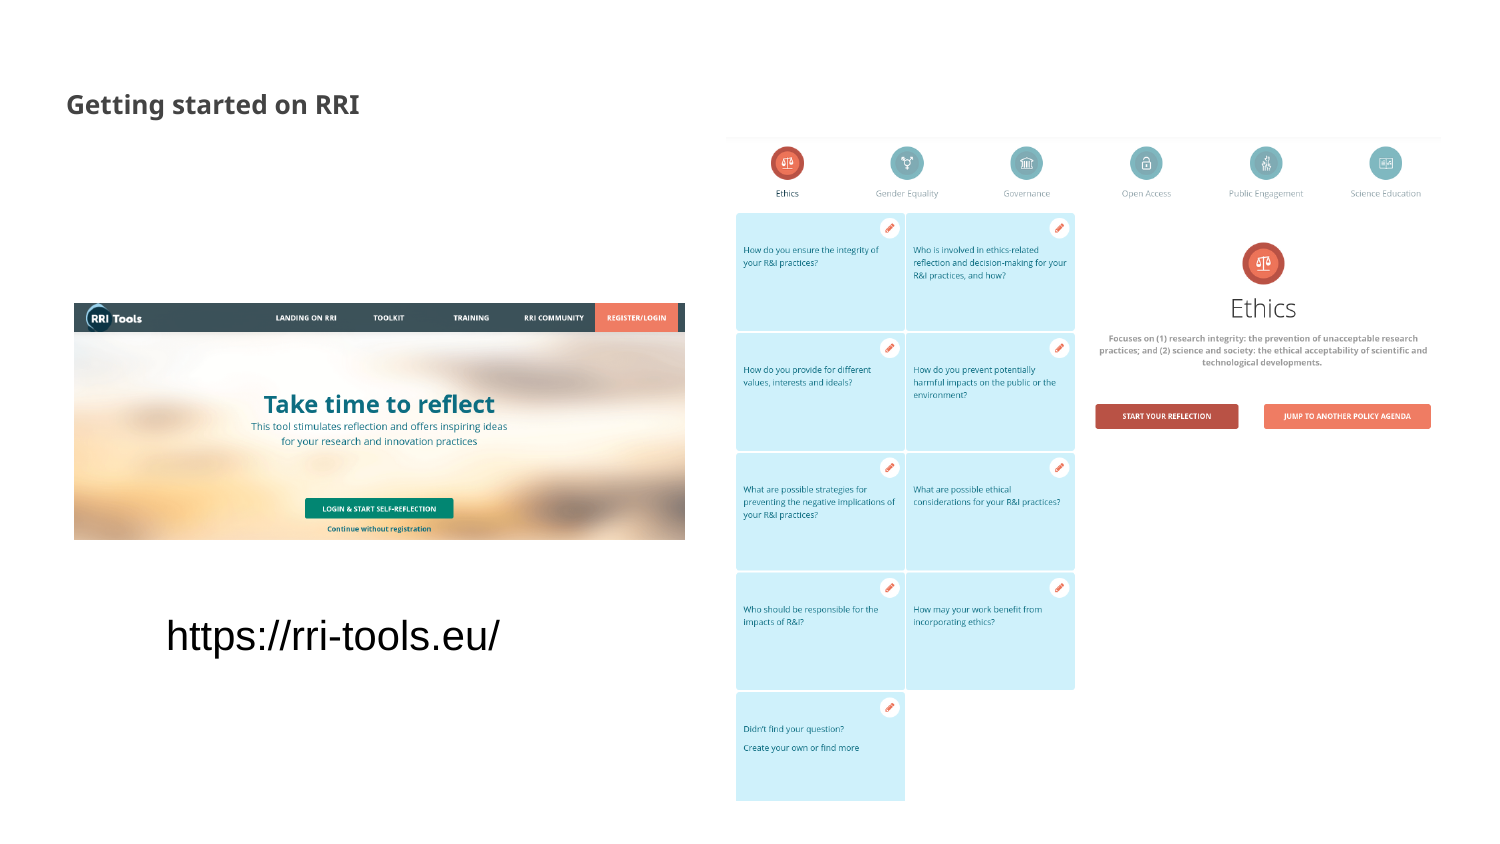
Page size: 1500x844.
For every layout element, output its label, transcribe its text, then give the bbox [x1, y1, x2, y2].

title Getting started on RRI [51, 72, 1449, 167]
picture [74, 303, 685, 540]
text_box https://rri-tools.eu/ [150, 593, 726, 724]
picture [726, 137, 1441, 801]
